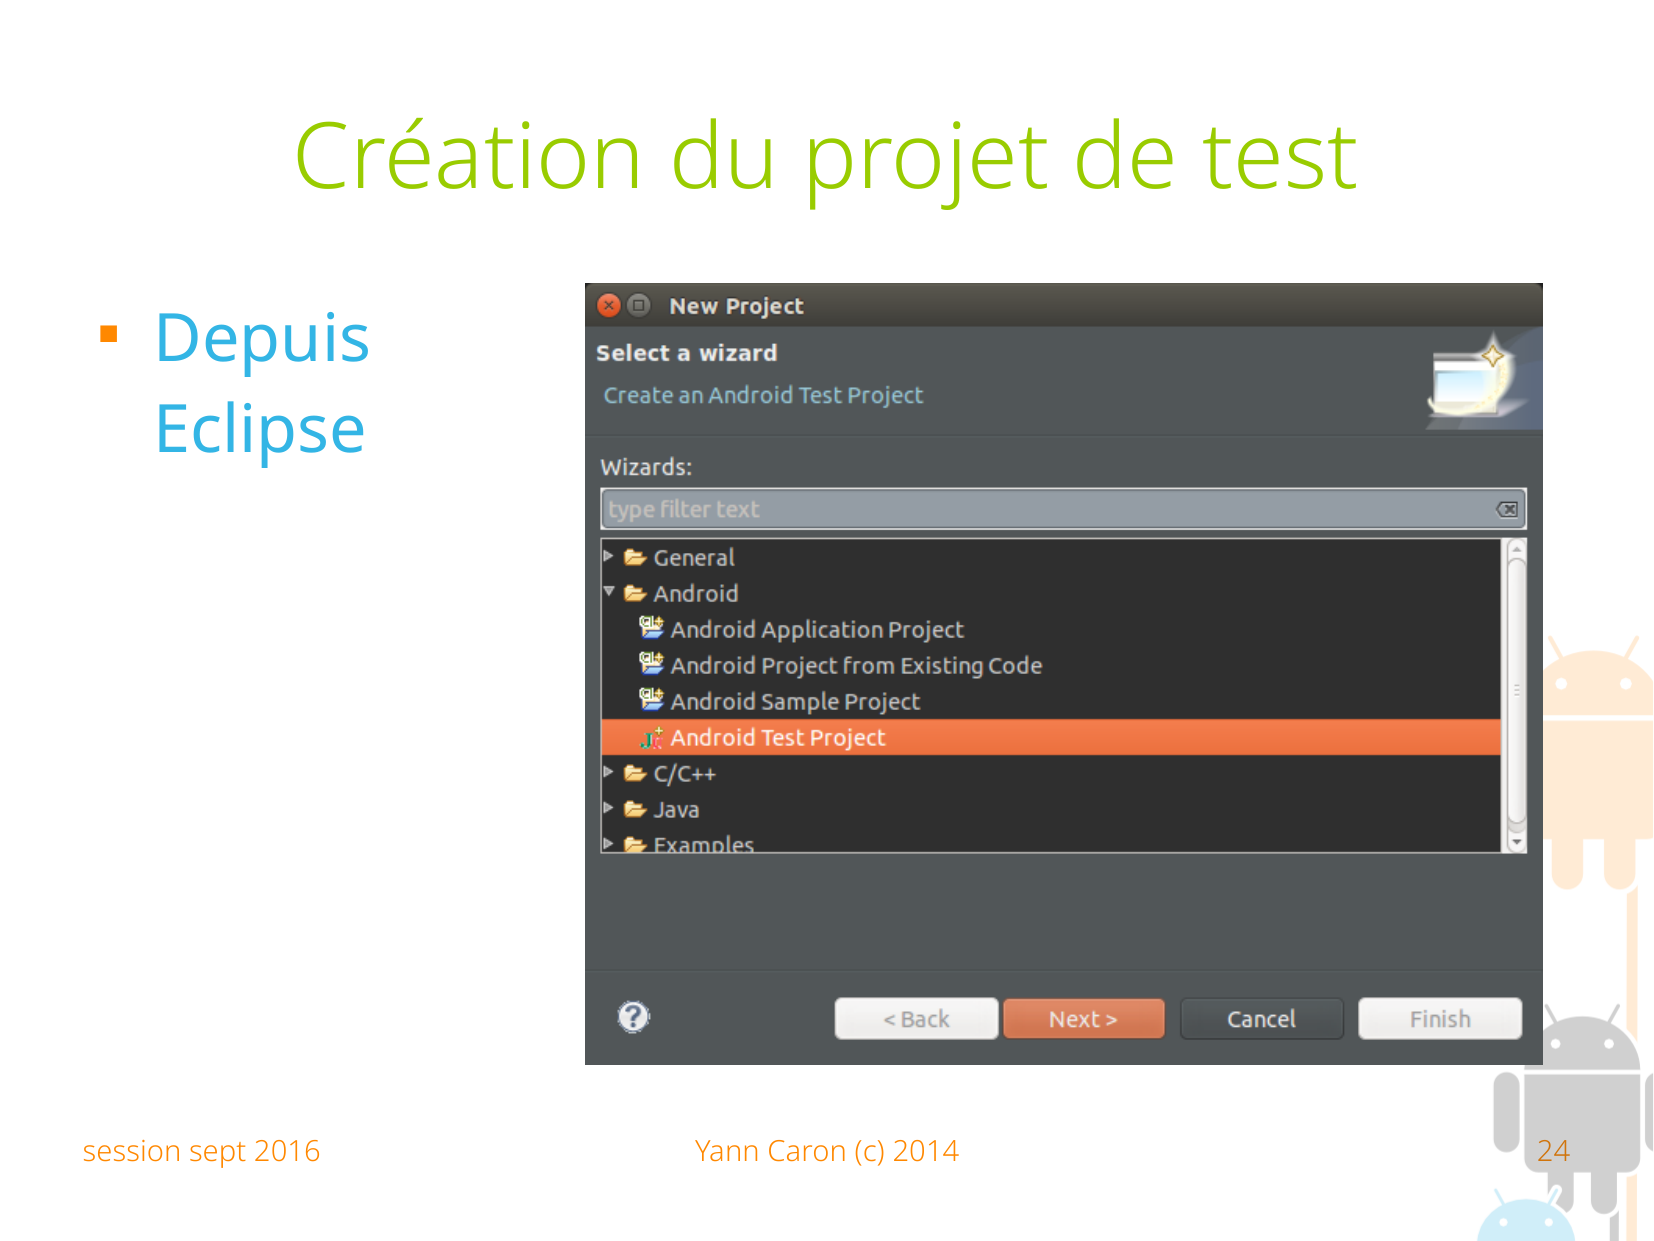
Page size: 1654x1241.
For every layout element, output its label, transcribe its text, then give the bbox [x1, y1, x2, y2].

title Création du projet de test [82, 49, 1571, 257]
list Depuis Eclipse [82, 290, 573, 1010]
picture [240, 283, 1654, 1241]
